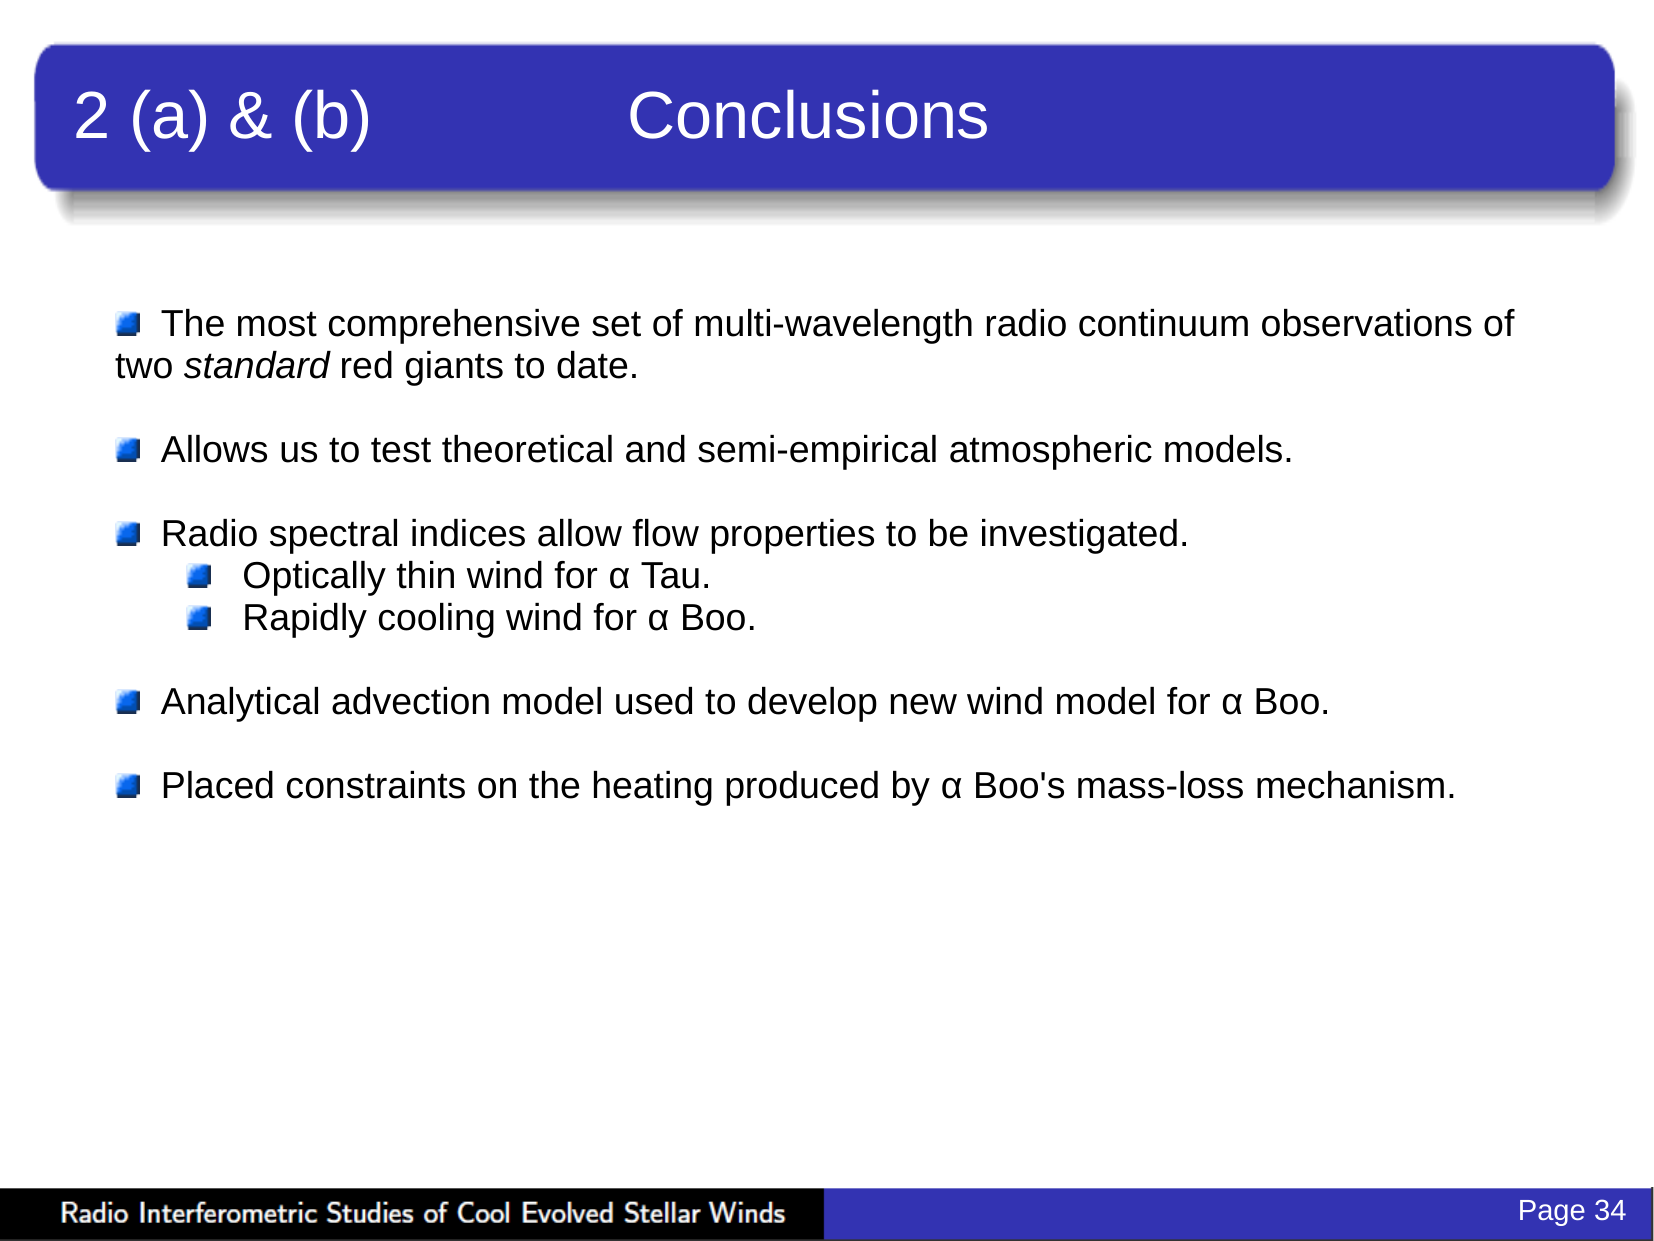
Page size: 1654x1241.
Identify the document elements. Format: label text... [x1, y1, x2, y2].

text_box 2 (a) & (b) Conclusions [59, 70, 1595, 189]
picture [23, 29, 1648, 237]
text_box The most comprehensive set of multi-wavelength radio continuum observations of two standard red giants to date. Allows us to test theoretical and semi-empirical atmospheric models. Radio spectral indices allow flow properties to be investigated. Optically thin wind for α Tau. Rapidly cooling wind for α Boo. Analytical advection model used to develop new wind model for α Boo. Placed constraints on the heating produced by α Boo's mass-loss mechanism. [100, 295, 1587, 814]
picture [0, 1187, 1654, 1241]
text_box Page 34 [814, 1187, 1642, 1235]
